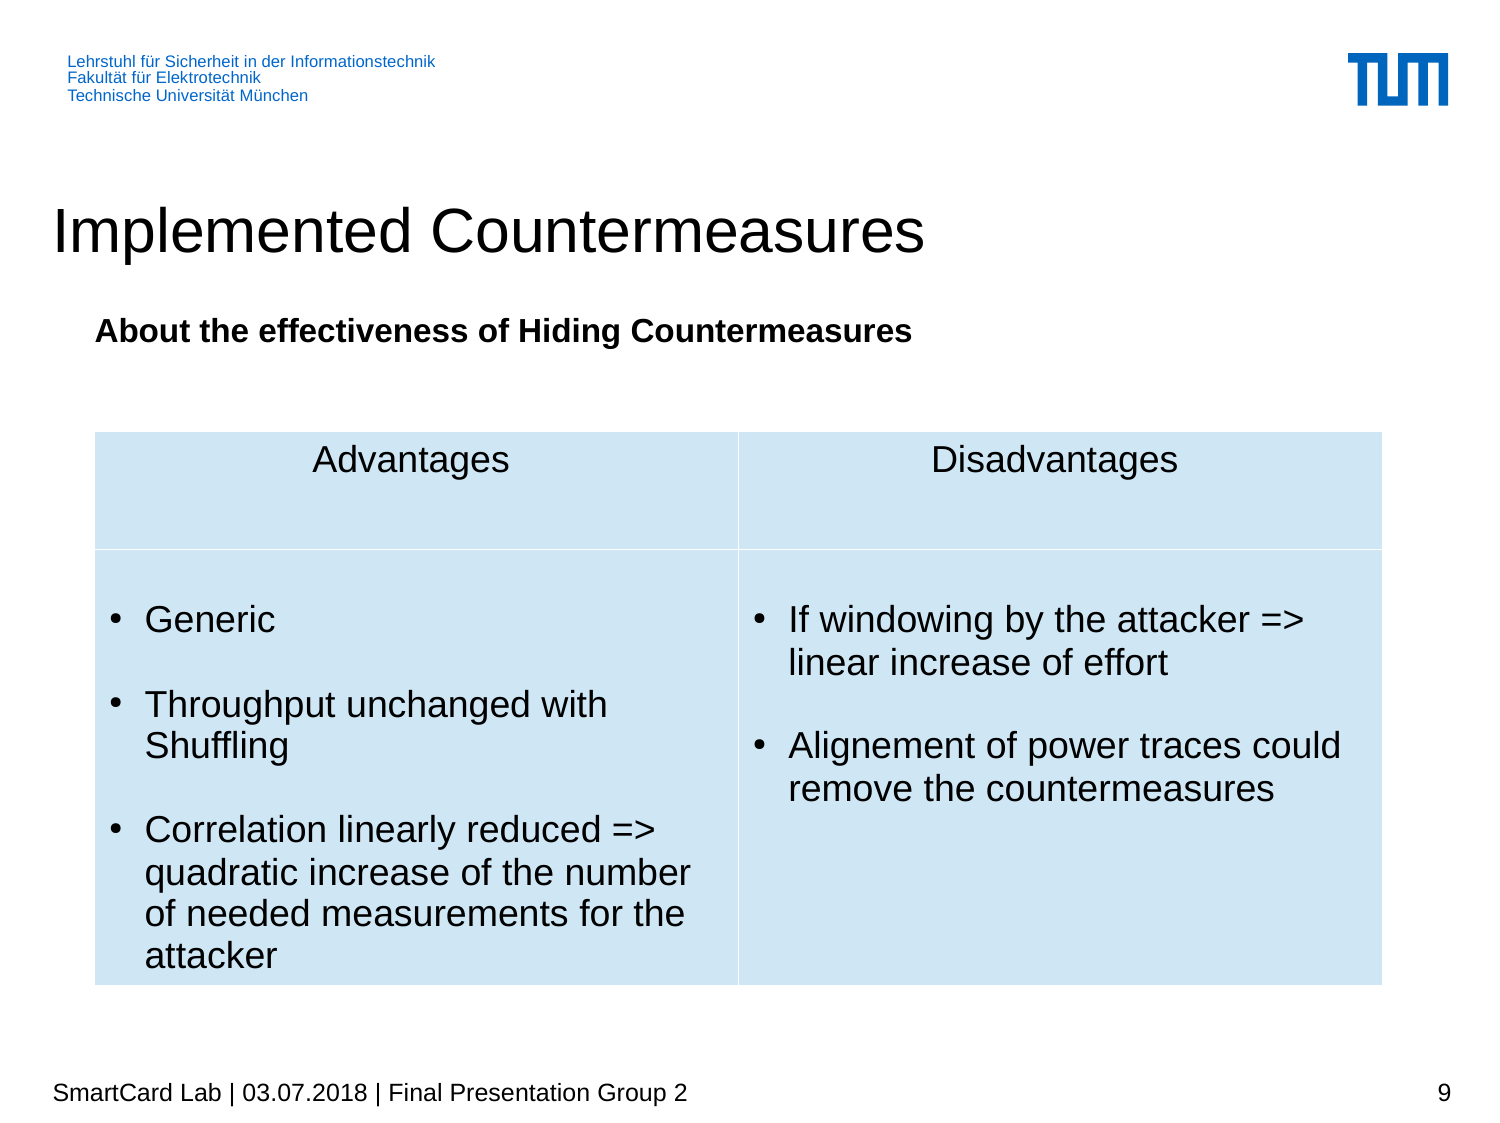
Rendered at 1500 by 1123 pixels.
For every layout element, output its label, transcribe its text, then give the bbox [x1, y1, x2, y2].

list About the effectiveness of Hiding Countermeasures [59, 307, 1459, 536]
table_header Disadvantages [739, 432, 1382, 549]
table_cell If windowing by the attacker => linear increase of effort Alignement of power traces could remove the countermeasures [739, 550, 1382, 985]
table_header Advantages [95, 432, 738, 549]
title Implemented Countermeasures [52, 195, 1453, 266]
table_cell Generic Throughput unchanged with Shuffling Correlation linearly reduced => quadratic increase of the number of needed measurements for the attacker [95, 550, 738, 985]
